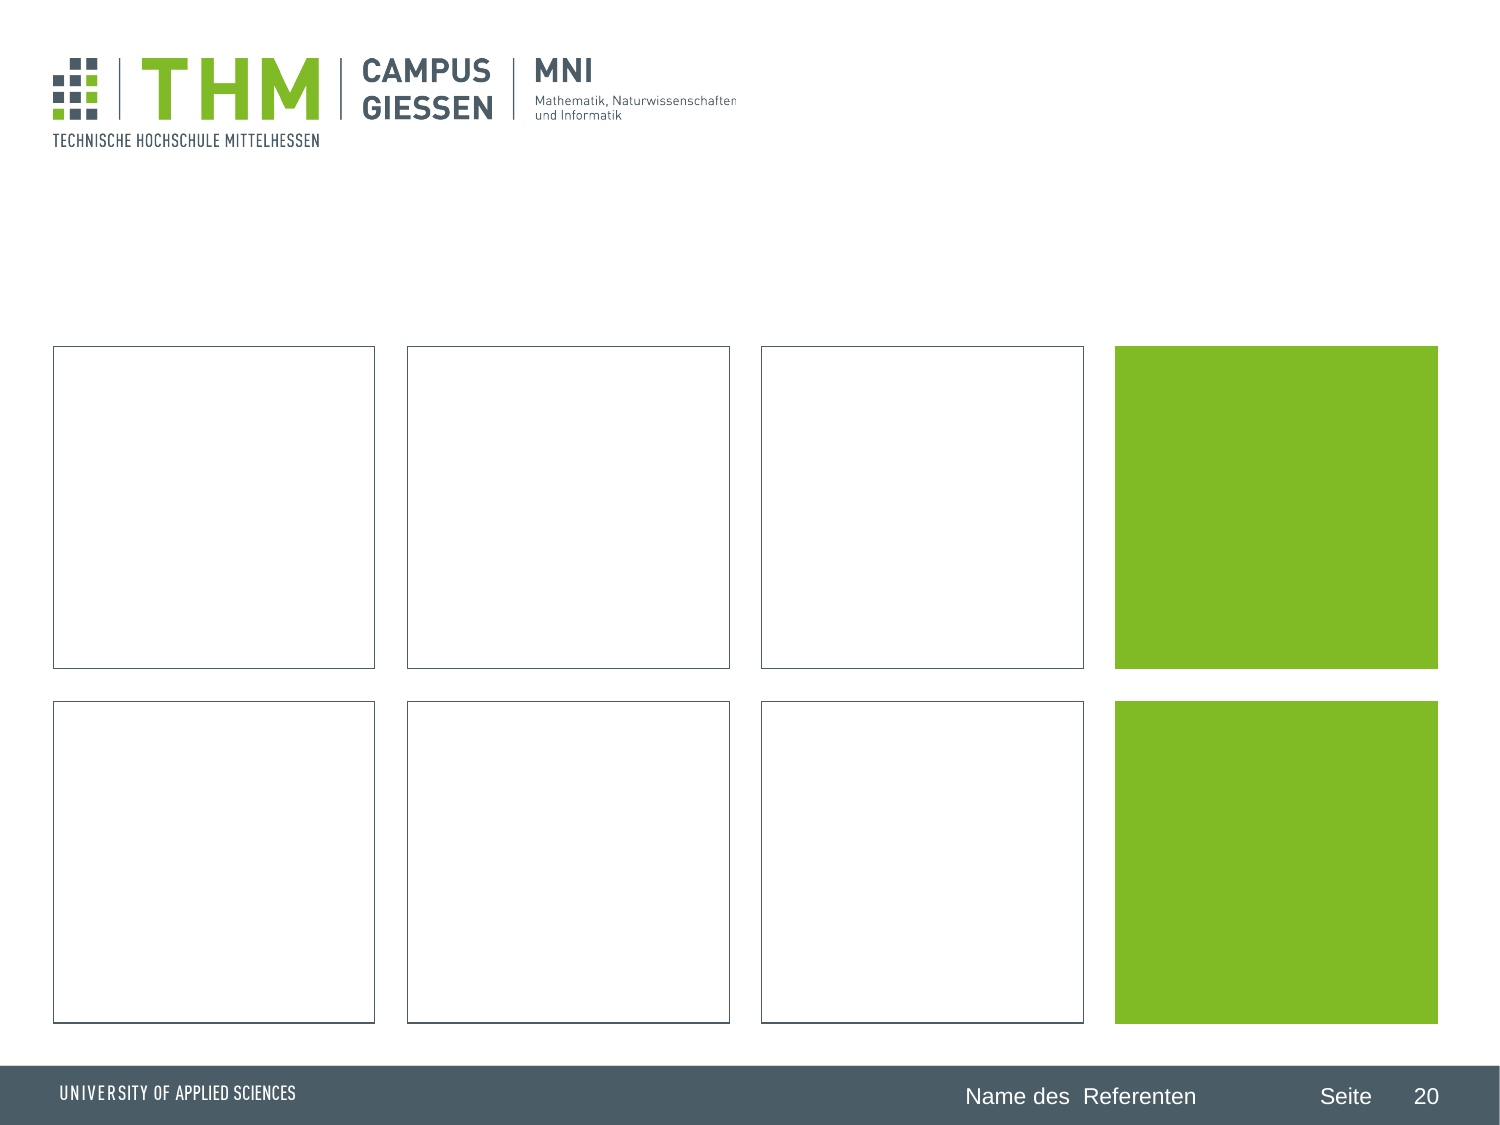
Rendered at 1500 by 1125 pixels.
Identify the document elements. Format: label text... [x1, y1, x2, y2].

slide_number <number> [1376, 1073, 1455, 1118]
picture [59, 1082, 296, 1104]
picture [53, 58, 736, 147]
